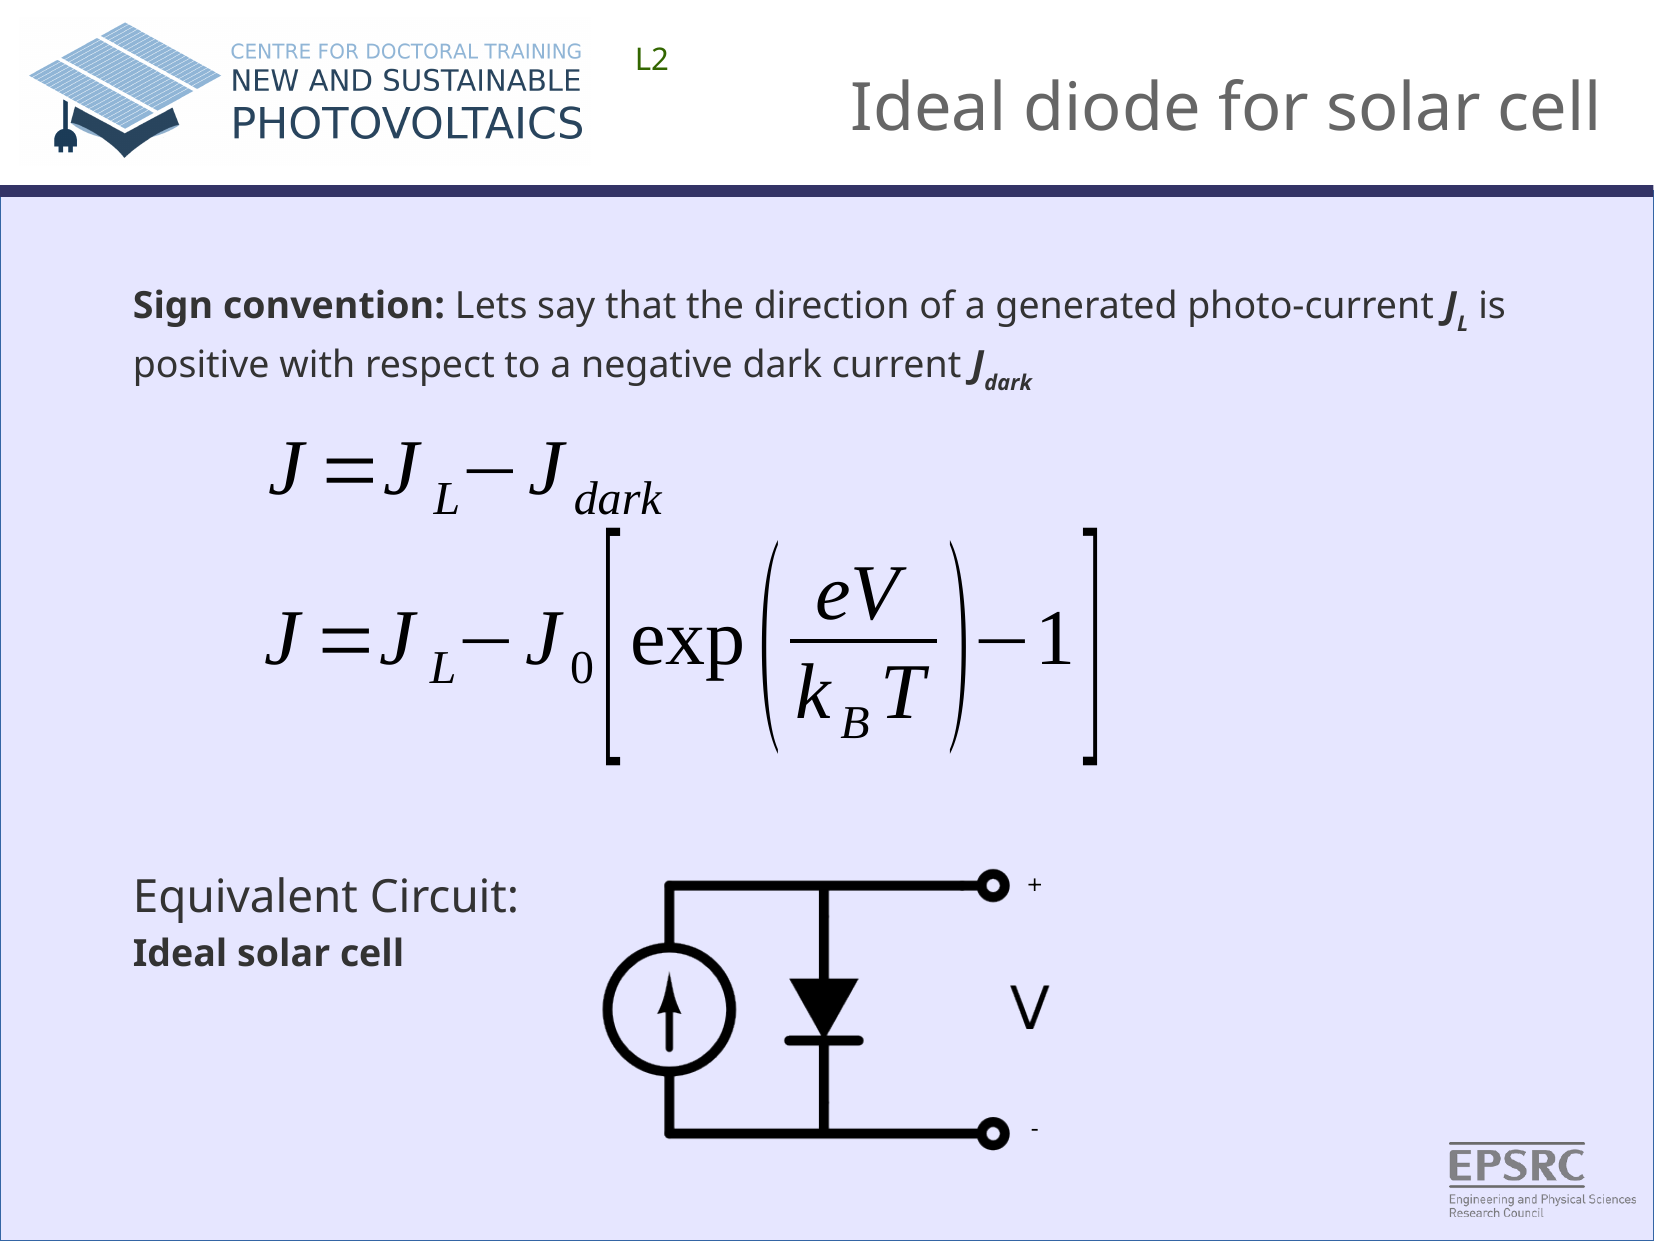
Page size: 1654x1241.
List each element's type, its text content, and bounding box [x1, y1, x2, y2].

text_box Equivalent Circuit: Ideal solar cell [118, 856, 520, 981]
text_box Sign convention: Lets say that the direction of a generated photo-current JL is positive with respect to a negative dark current Jdark [118, 271, 1560, 500]
text_box L2 [620, 29, 880, 80]
text_box [0, 197, 1654, 1241]
picture [1449, 1142, 1636, 1217]
picture [19, 17, 591, 166]
chart [244, 425, 1125, 771]
text_box Ideal diode for solar cell [767, 51, 1619, 142]
picture [567, 814, 1087, 1193]
